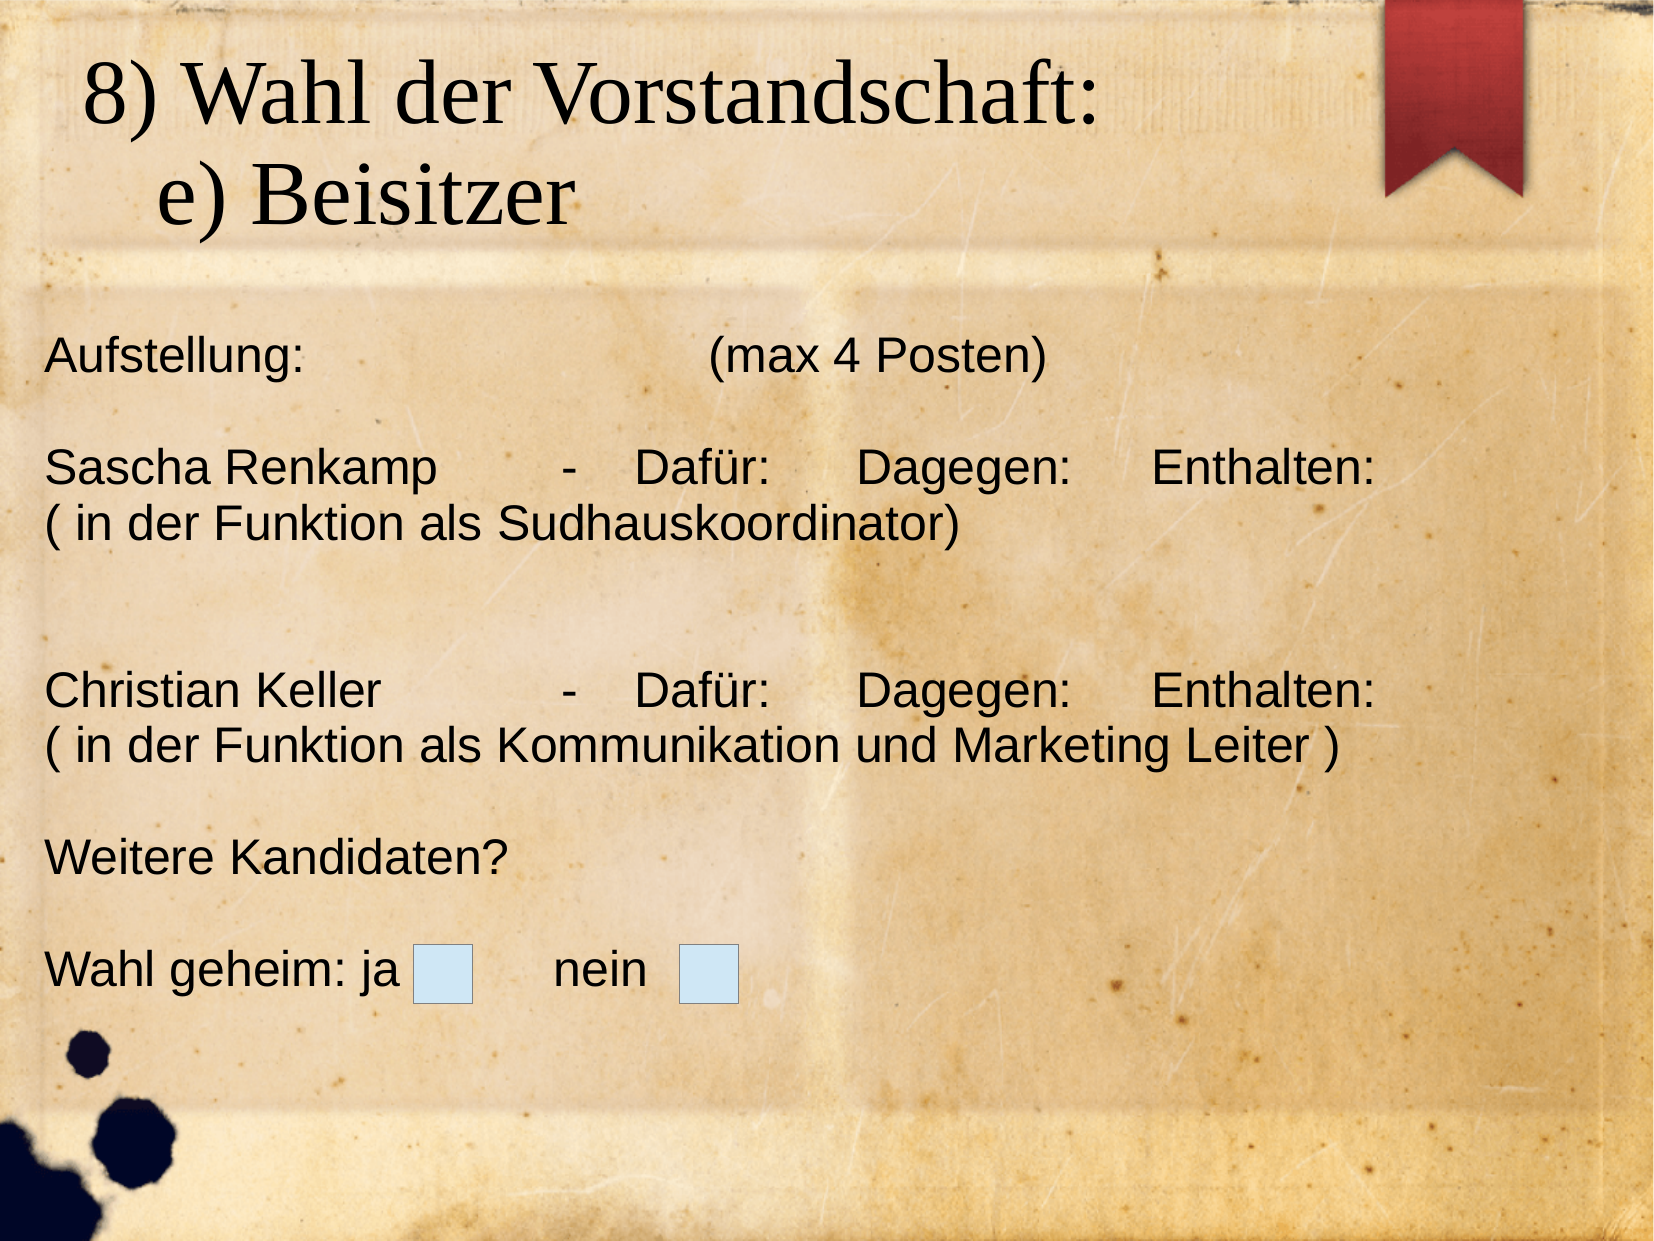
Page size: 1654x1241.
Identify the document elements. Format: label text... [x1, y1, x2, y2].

picture [0, 0, 1654, 1241]
text_box Aufstellung: (max 4 Posten) Sascha Renkamp - Dafür: Dagegen: Enthalten: ( in der Funktion als Sudhauskoordinator) Christian Keller - Dafür: Dagegen: Enthalten: ( in der Funktion als Kommunikation und Marketing Leiter ) Weitere Kandidaten? Wahl geheim: ja nein [29, 320, 1392, 1004]
title 8) Wahl der Vorstandschaft: e) Beisitzer [82, 41, 1347, 245]
text_box [413, 944, 473, 1004]
text_box [679, 944, 739, 1004]
